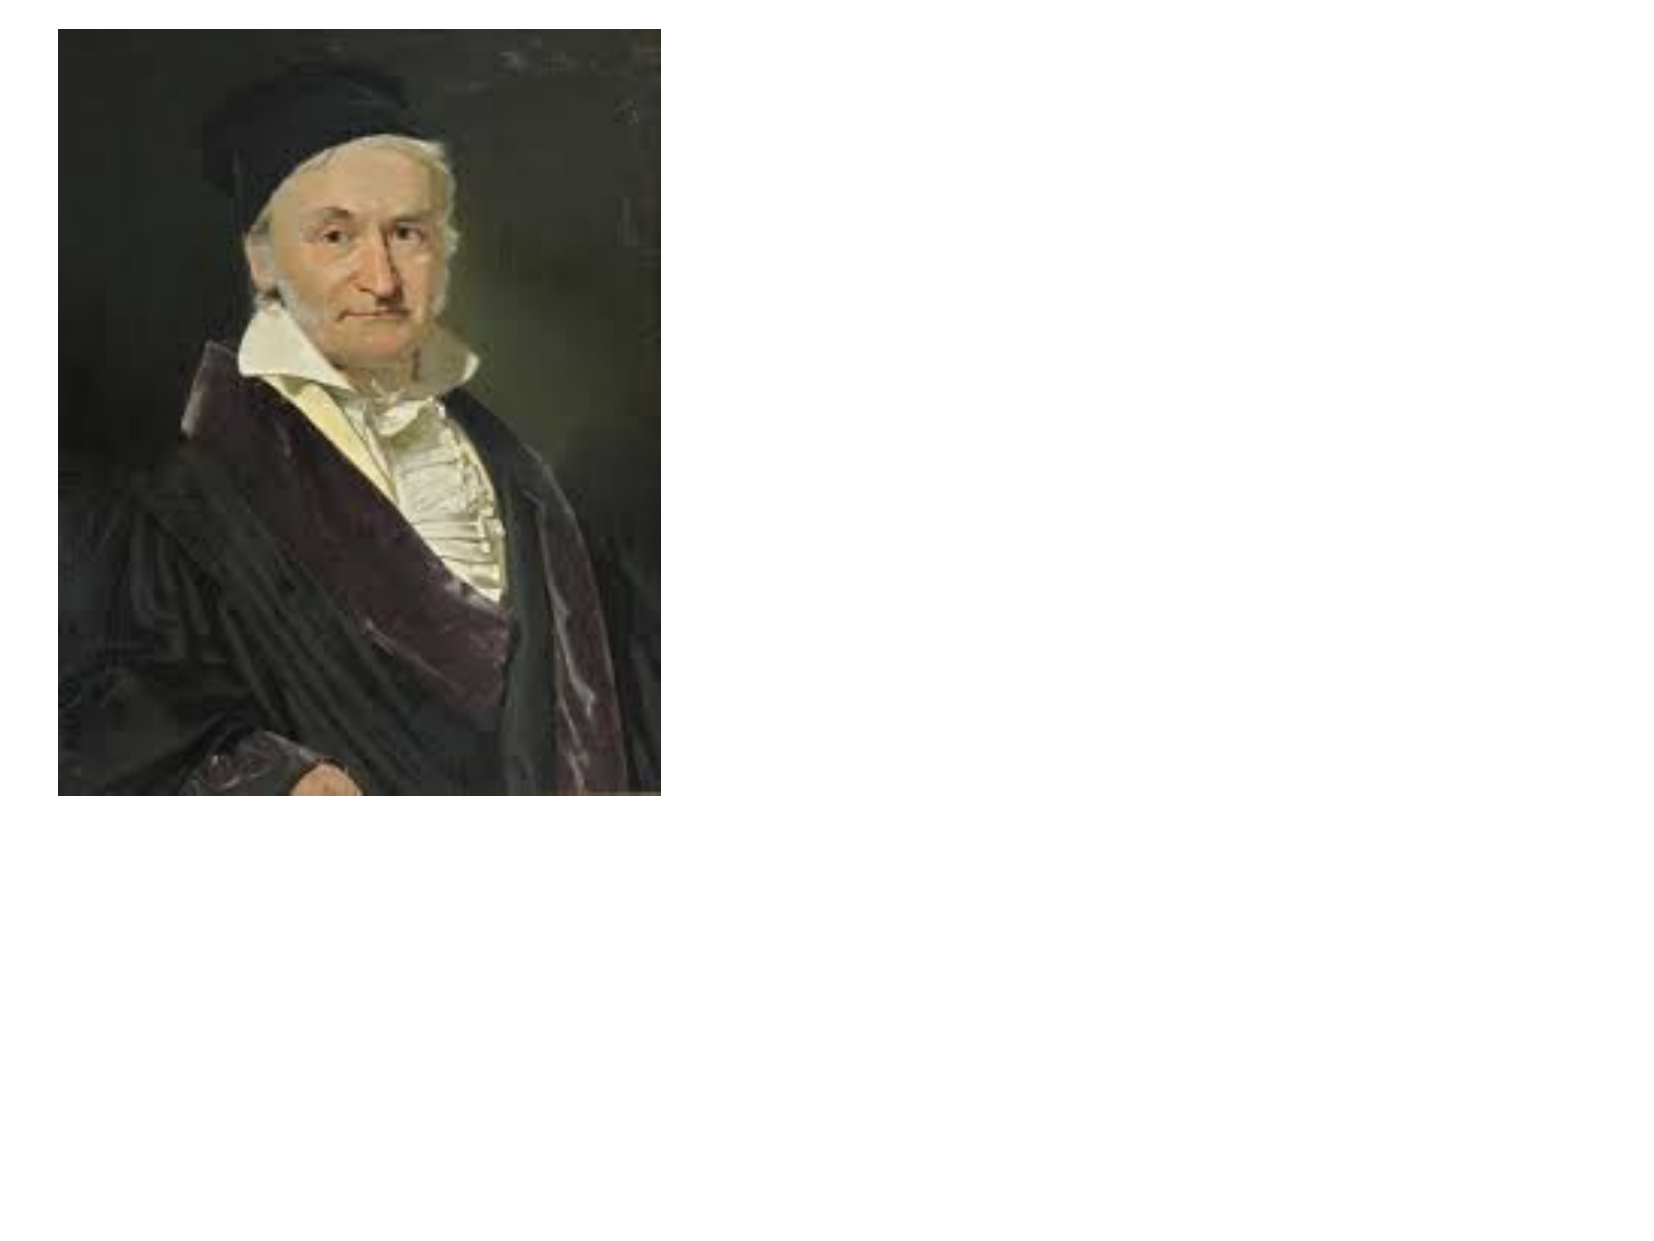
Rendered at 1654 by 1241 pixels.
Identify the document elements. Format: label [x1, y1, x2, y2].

picture [58, 29, 661, 796]
